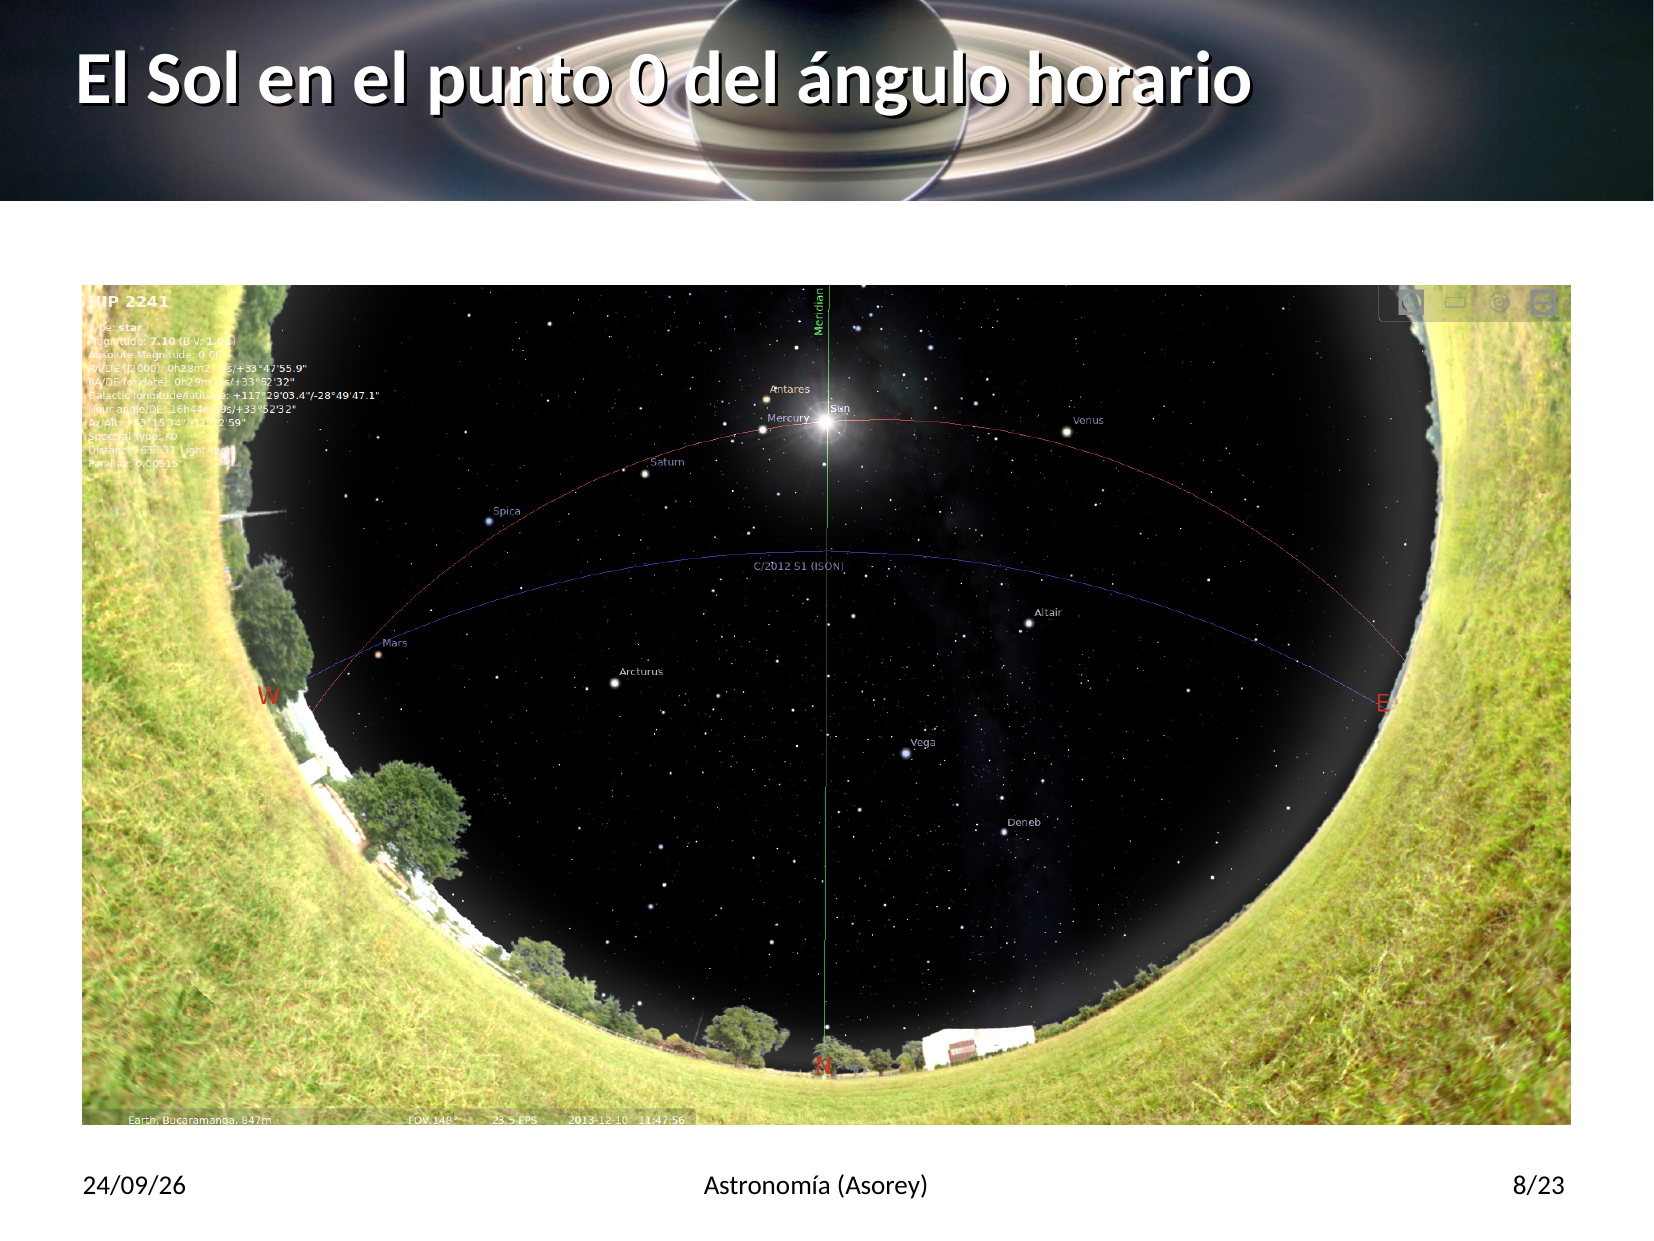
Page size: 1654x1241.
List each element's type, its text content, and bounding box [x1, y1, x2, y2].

picture [82, 285, 1571, 1125]
picture [0, 0, 1654, 201]
title El Sol en el punto 0 del ángulo horario [75, 19, 1564, 151]
